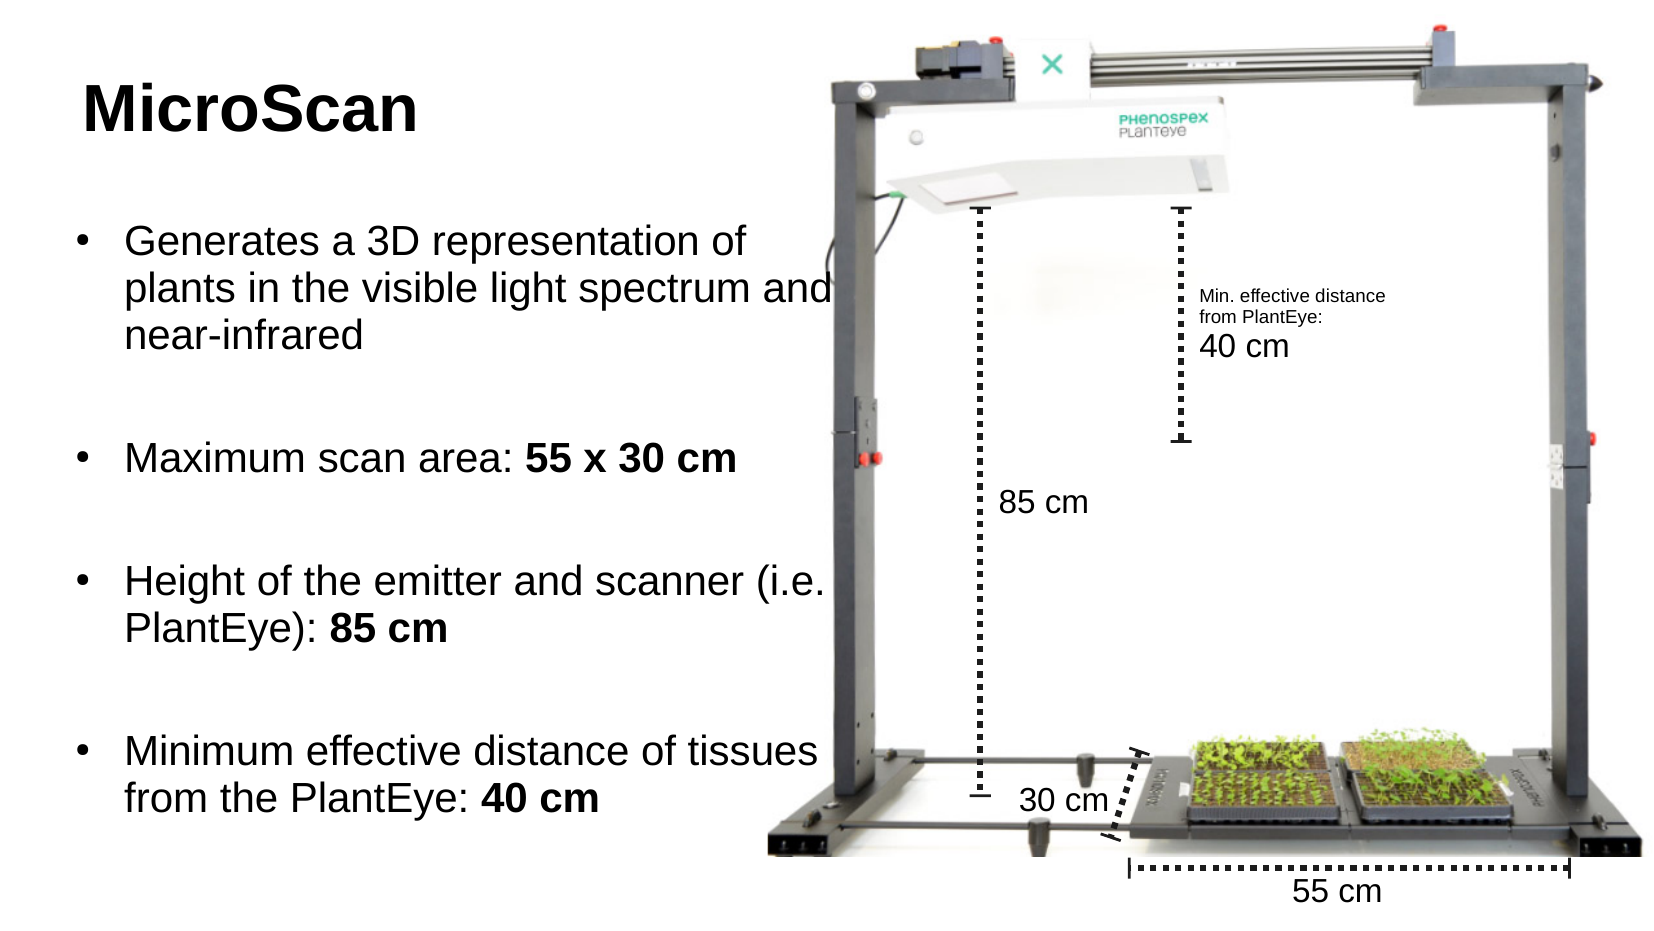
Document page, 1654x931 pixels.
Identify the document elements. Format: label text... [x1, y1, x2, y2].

text_box 85 cm [983, 468, 1128, 536]
text_box 30 cm [1003, 766, 1149, 833]
title MicroScan [82, 10, 709, 207]
text_box 55 cm [1277, 858, 1422, 925]
picture [767, 0, 1654, 857]
list Generates a 3D representation of plants in the visible light spectrum and near-infrared Maximum scan area: 55 x 30 cm Height of the emitter and scanner (i.e. PlantEye): 85 cm Minimum effective distance of tissues from the PlantEye: 40 cm [59, 217, 833, 827]
text_box Min. effective distance from PlantEye: 40 cm [1184, 277, 1418, 372]
